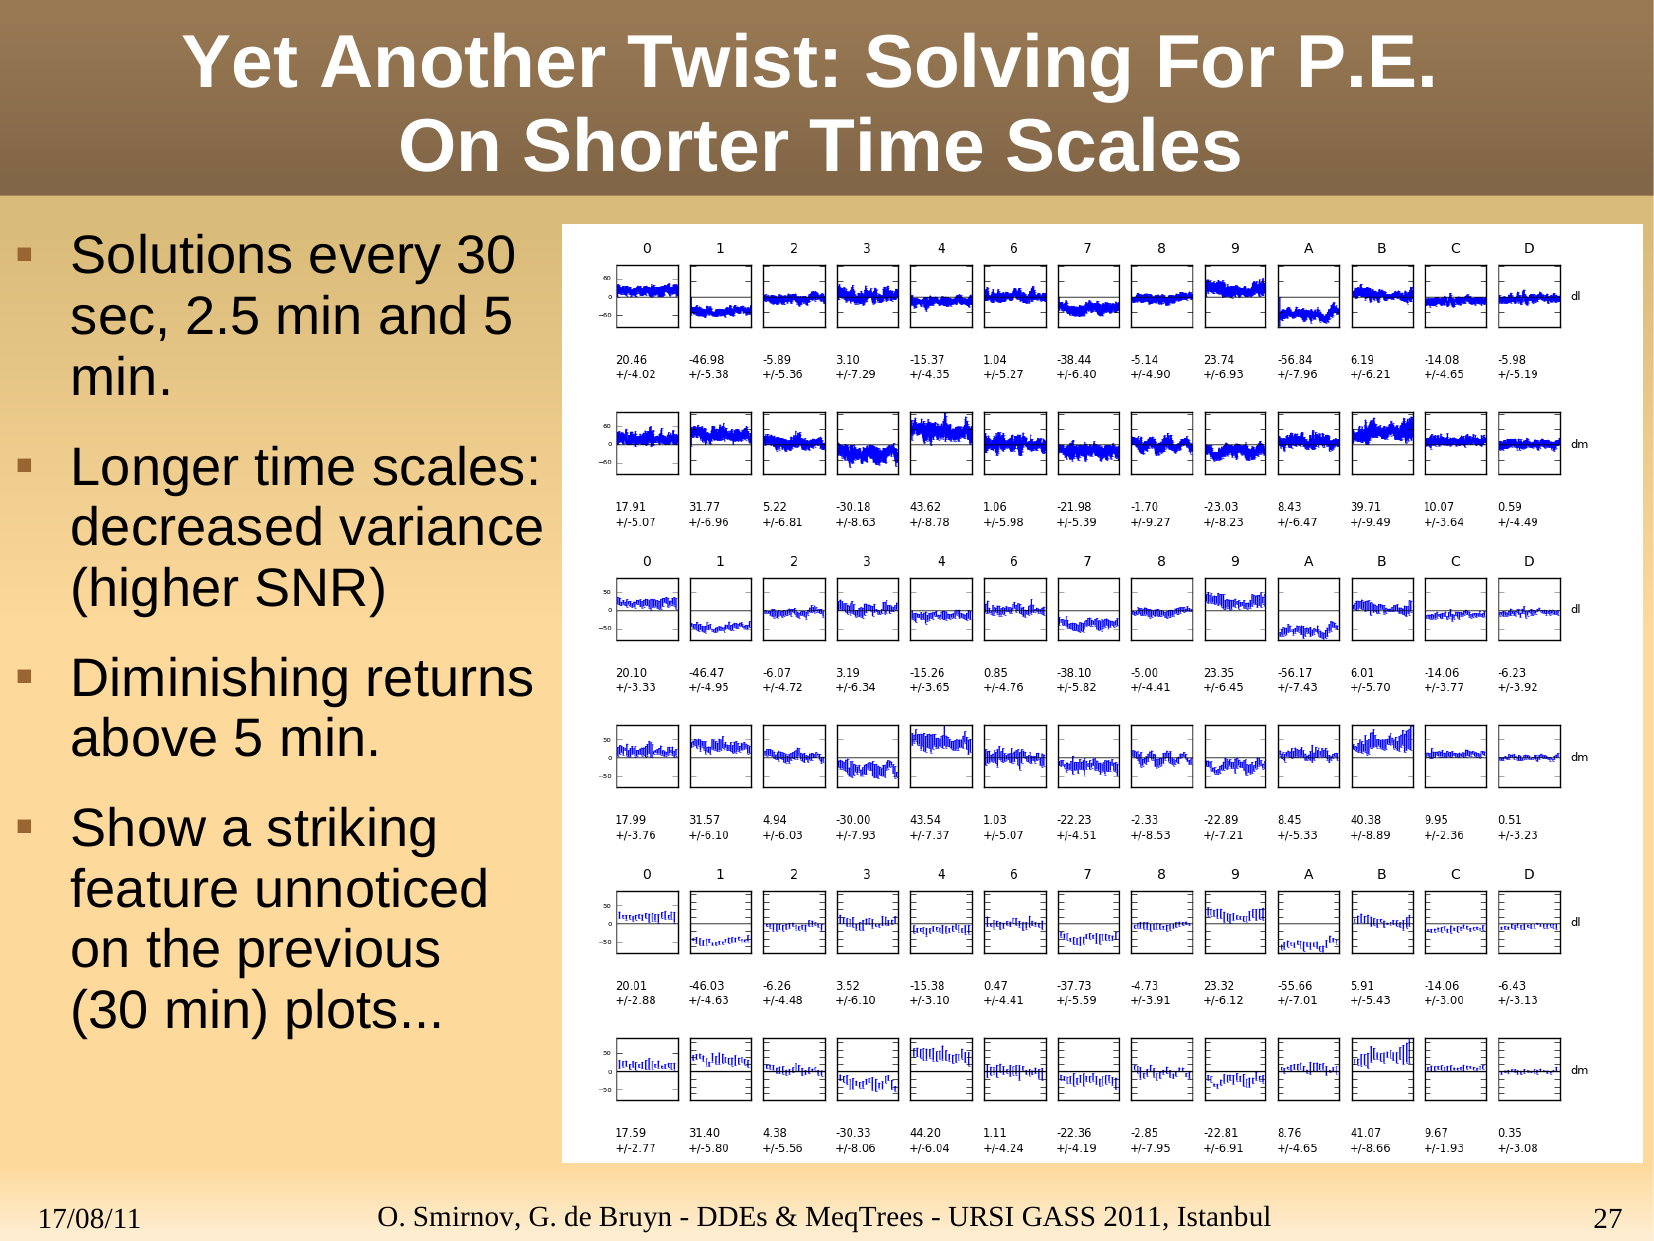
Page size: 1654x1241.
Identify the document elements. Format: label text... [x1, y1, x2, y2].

picture [0, 0, 1654, 1241]
title Yet Another Twist: Solving For P.E. On Shorter Time Scales [76, 7, 1565, 200]
list Solutions every 30 sec, 2.5 min and 5 min. Longer time scales: decreased variance (higher SNR) Diminishing returns above 5 min. Show a striking feature unnoticed on the previous (30 min) plots... [0, 225, 550, 1163]
